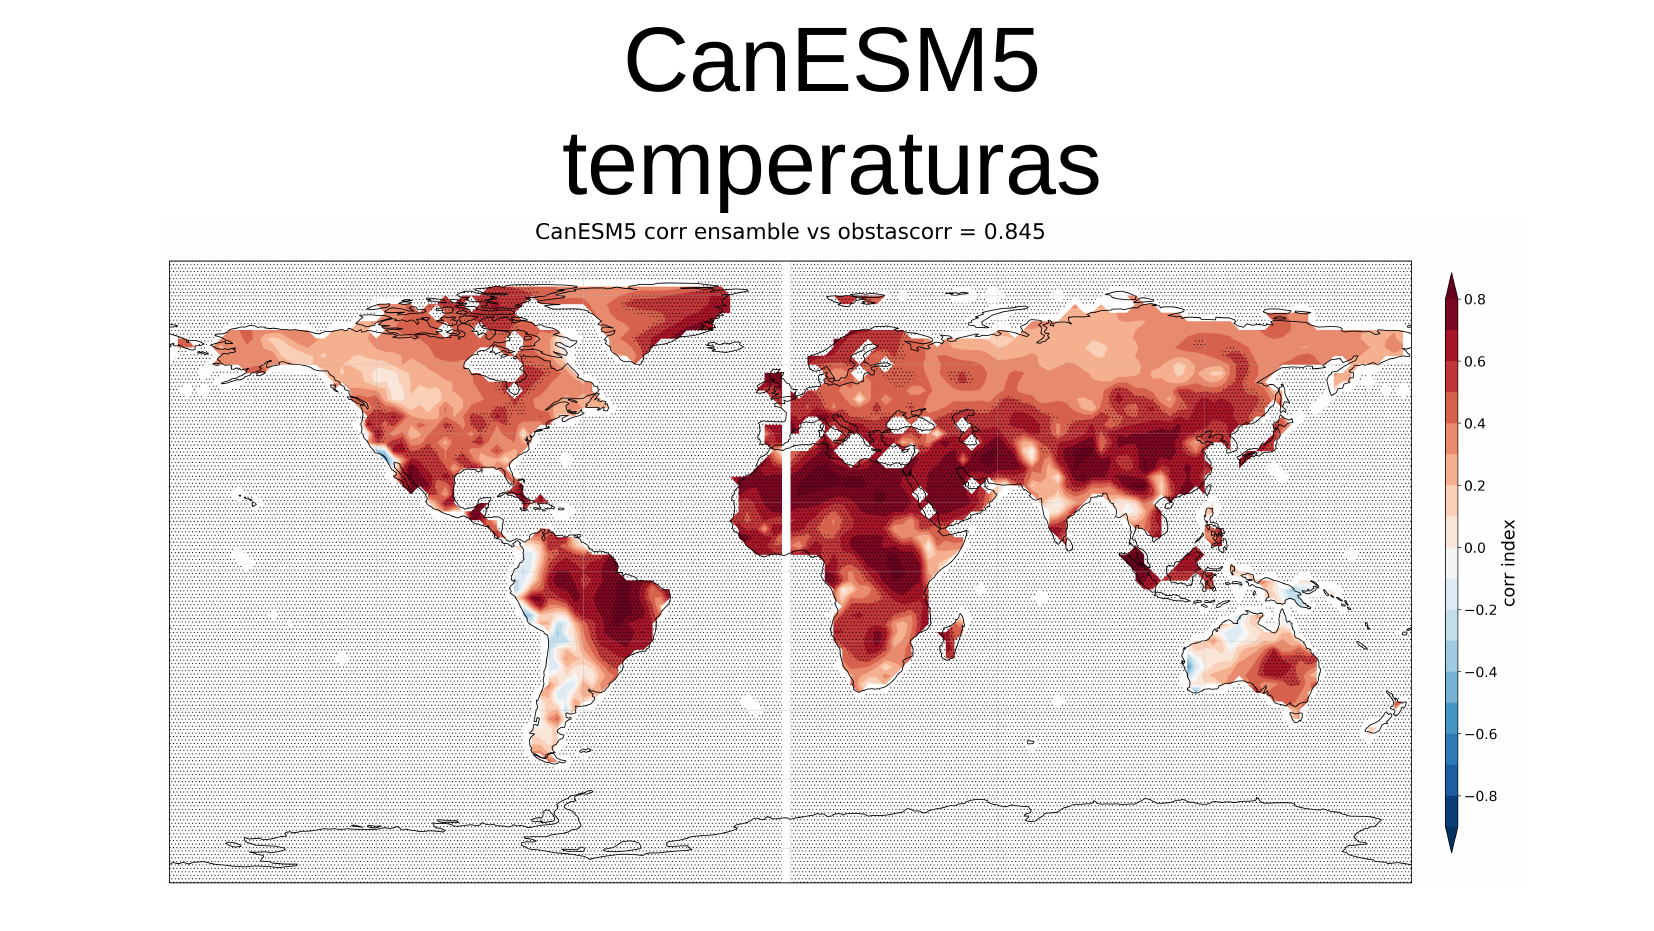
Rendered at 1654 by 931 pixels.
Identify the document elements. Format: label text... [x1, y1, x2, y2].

title CanESM5 temperaturas [23, 8, 1642, 214]
picture [163, 216, 1524, 889]
